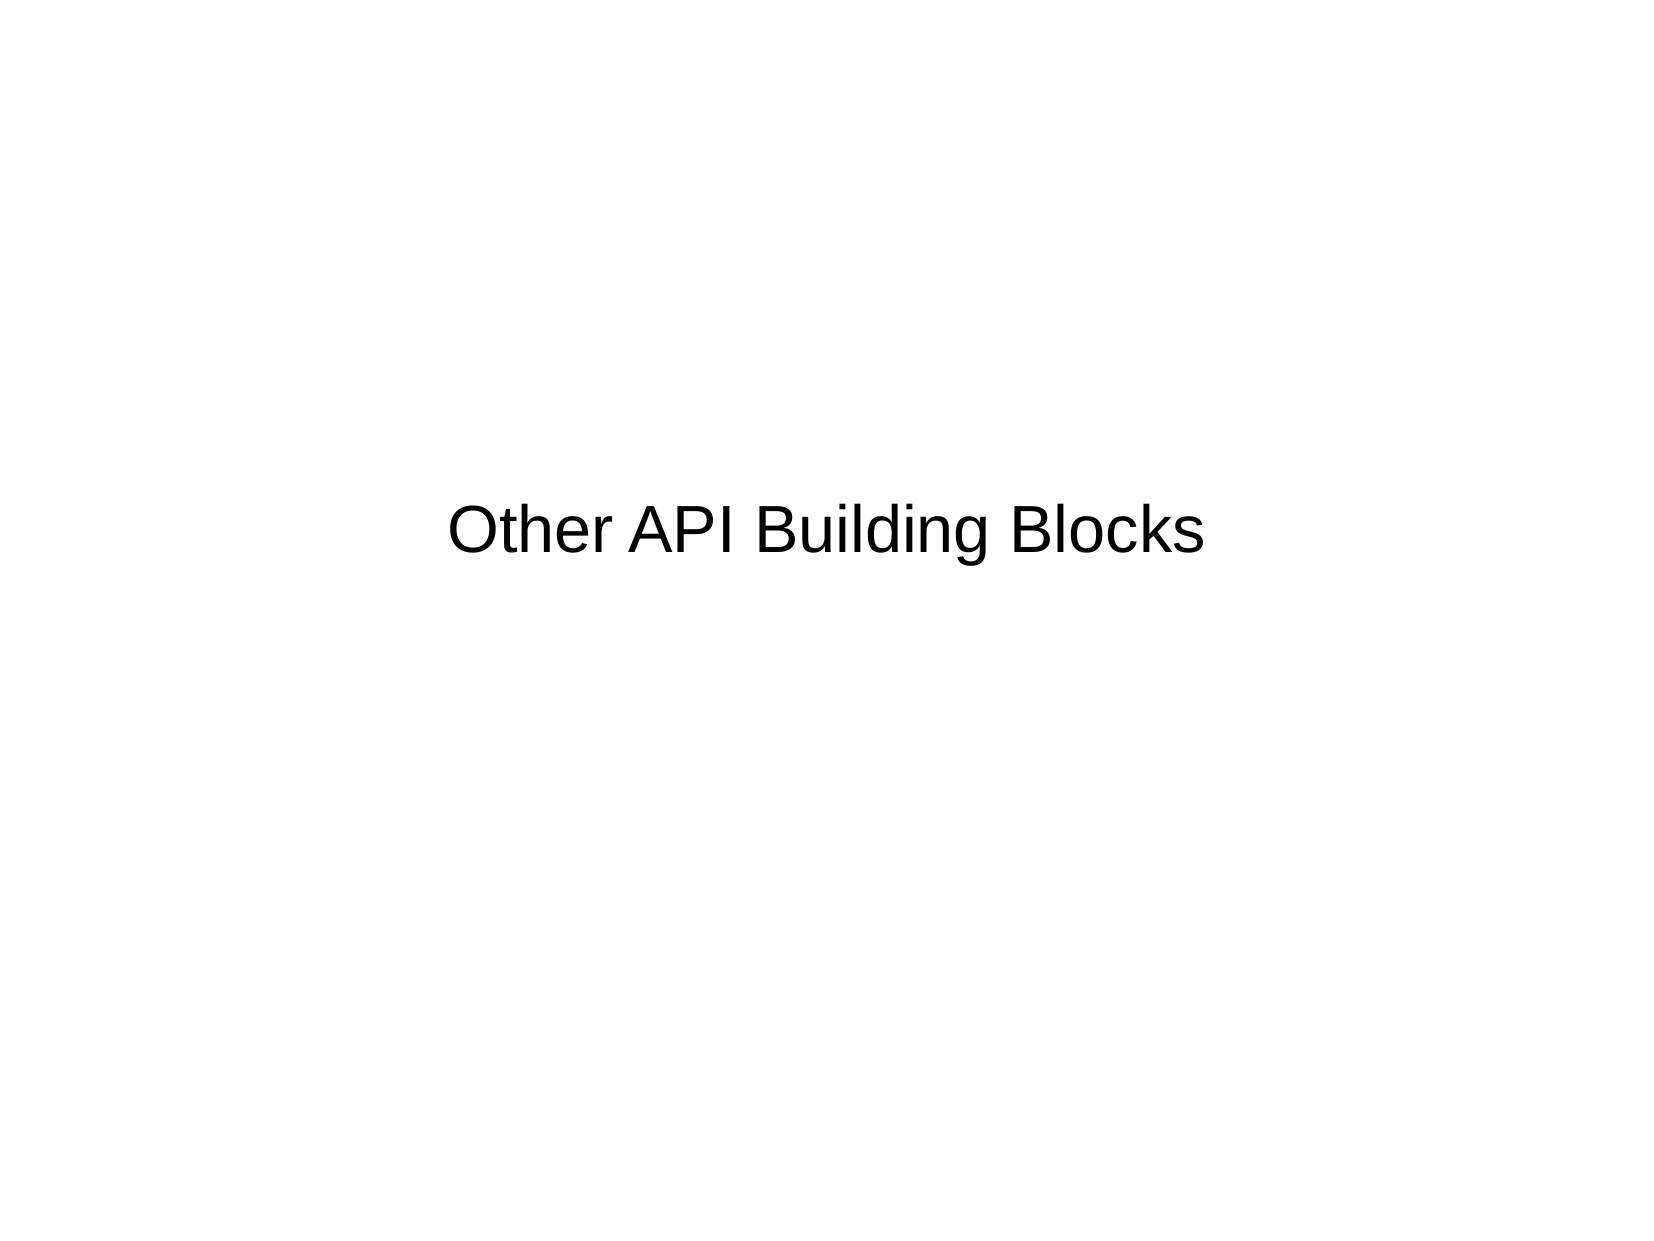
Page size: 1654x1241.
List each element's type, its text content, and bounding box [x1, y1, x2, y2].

subtitle Other API Building Blocks [82, 49, 1571, 1010]
